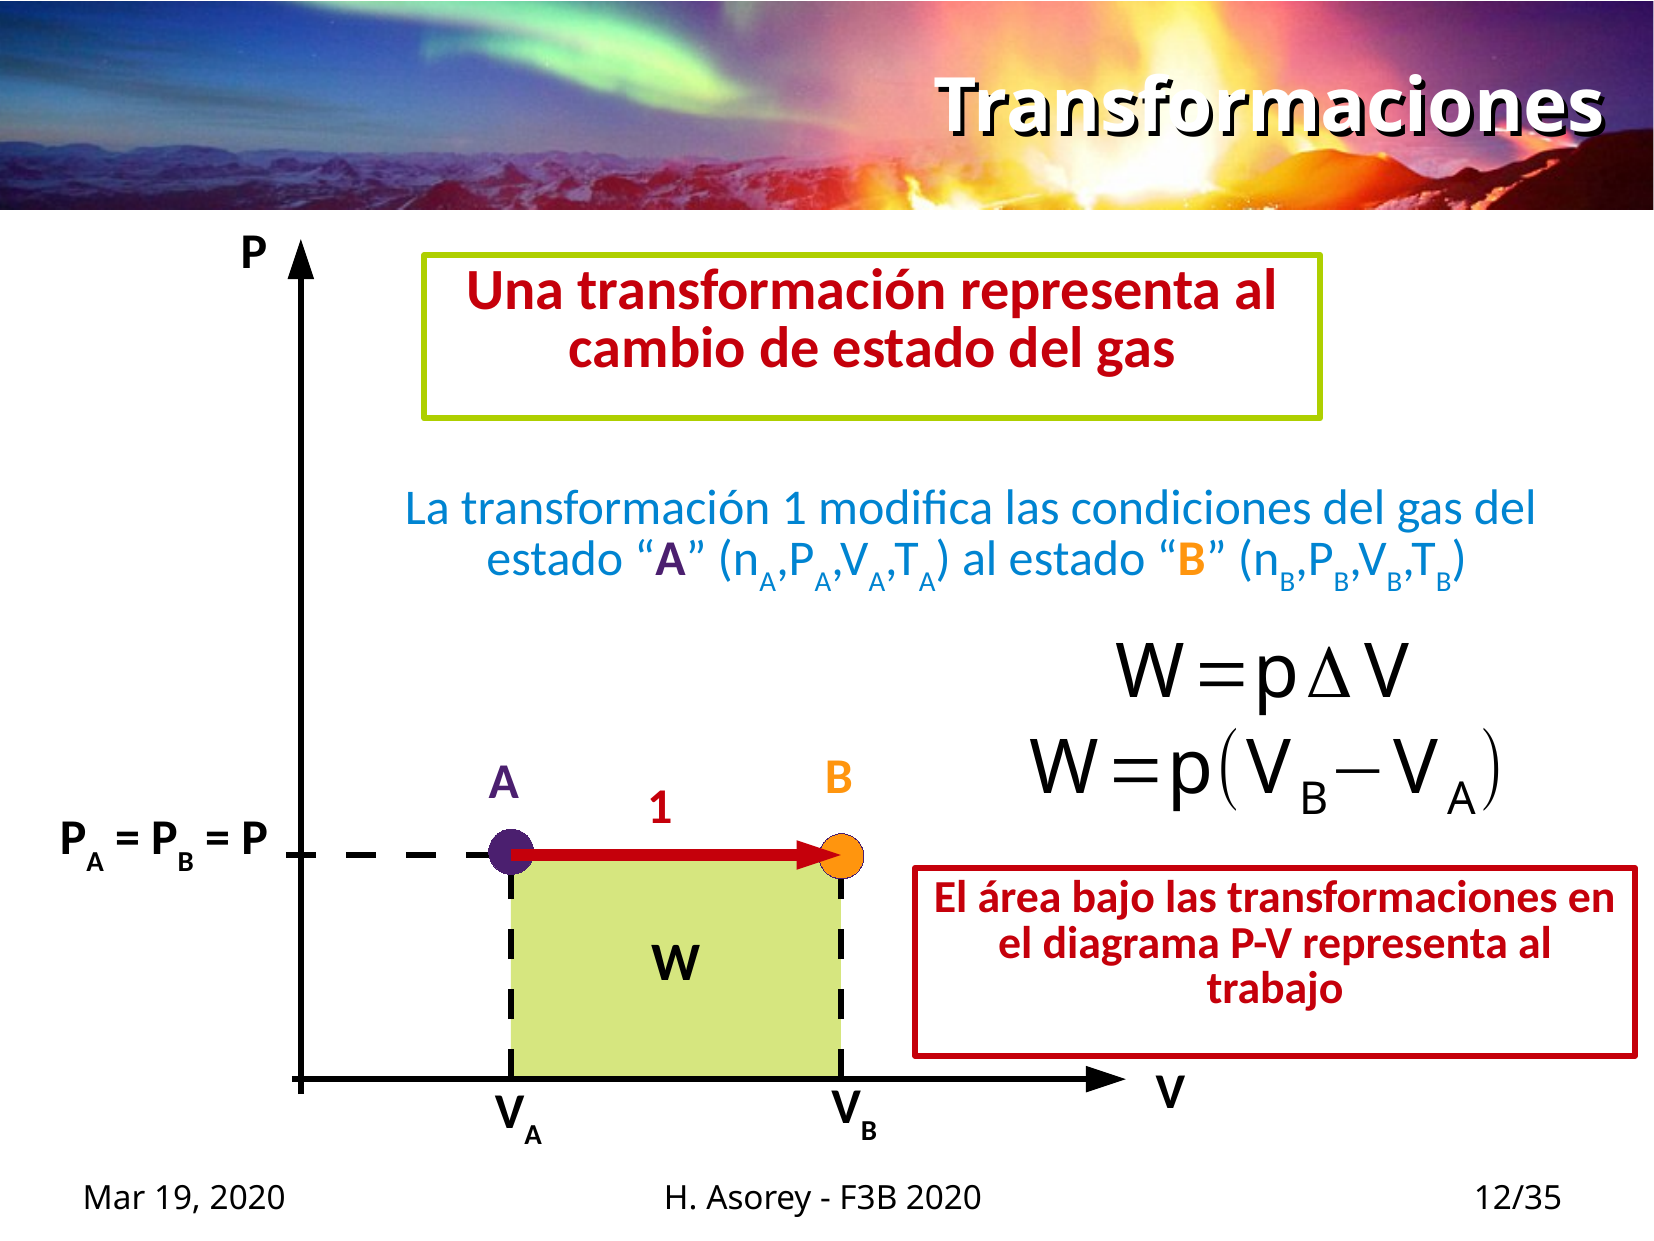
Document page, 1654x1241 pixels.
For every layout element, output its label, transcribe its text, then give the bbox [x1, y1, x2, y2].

text_box VB [816, 1079, 892, 1166]
text_box 1 [632, 779, 688, 856]
text_box P [225, 224, 282, 301]
text_box Una transformación representa al cambio de estado del gas [424, 255, 1321, 419]
text_box A [473, 753, 534, 830]
text_box V [1140, 1064, 1201, 1141]
text_box [488, 829, 534, 875]
title Transformaciones [45, 15, 1606, 191]
text_box PA = PB = P [45, 810, 283, 897]
text_box El área bajo las transformaciones en el diagrama P-V representa al trabajo [915, 867, 1636, 1056]
text_box [820, 833, 864, 879]
text_box W [510, 861, 841, 1076]
picture [0, 1, 1654, 210]
text_box VA [480, 1083, 557, 1171]
chart [1020, 624, 1512, 827]
text_box La transformación 1 modifica las condiciones del gas del estado “A” (nA,PA,VA,TA) al estado “B” (nB,PB,VB,TB) [390, 480, 1569, 628]
text_box B [810, 749, 868, 826]
